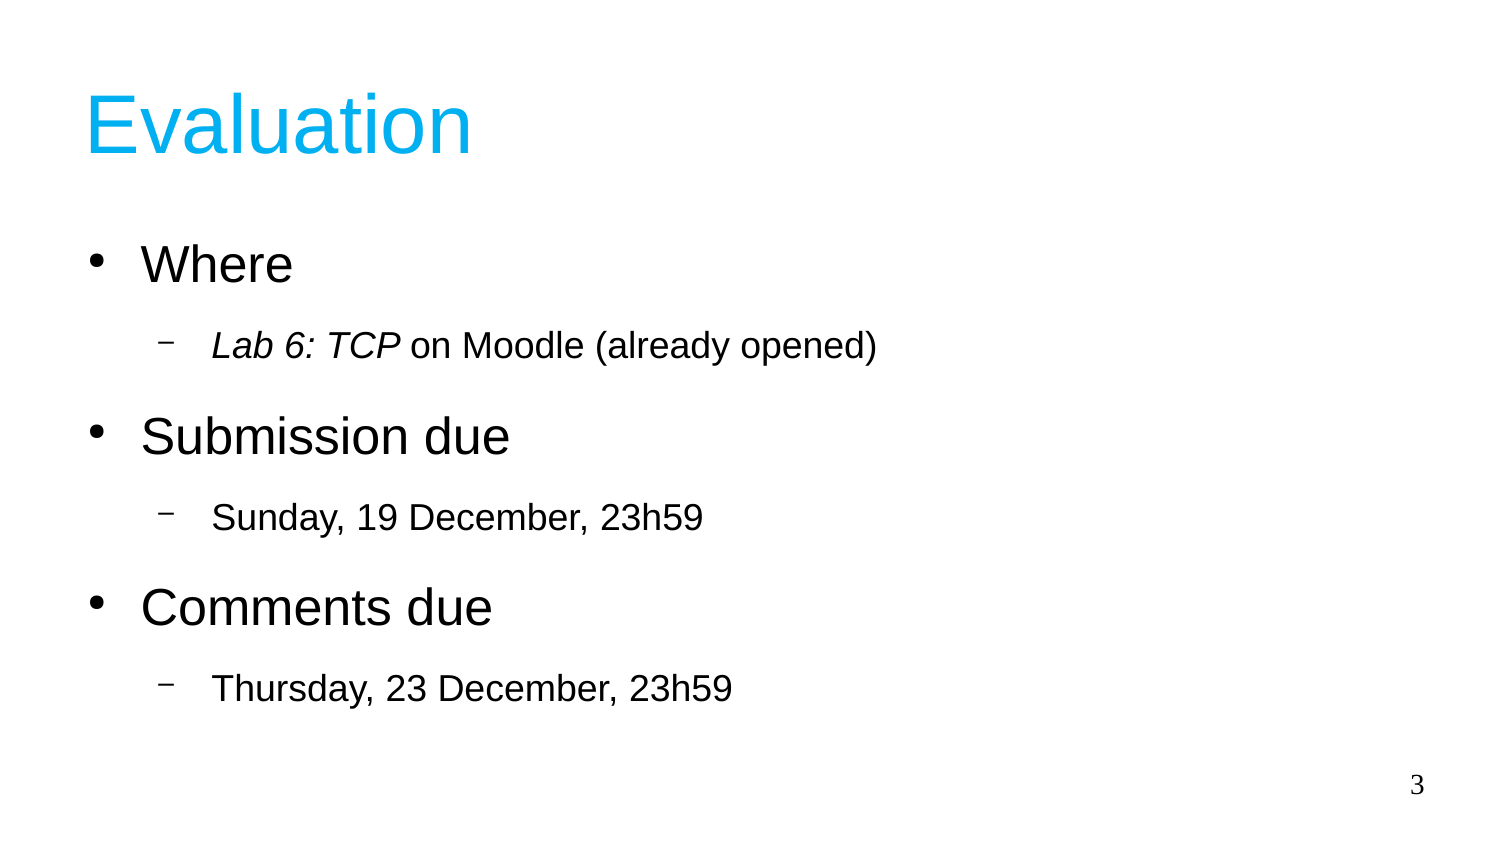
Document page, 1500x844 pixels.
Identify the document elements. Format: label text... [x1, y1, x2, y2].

list Where Lab 6: TCP on Moodle (already opened) Submission due Sunday, 19 December, 23h59 Comments due Thursday, 23 December, 23h59 [69, 224, 1364, 760]
title Evaluation [69, 44, 1364, 208]
